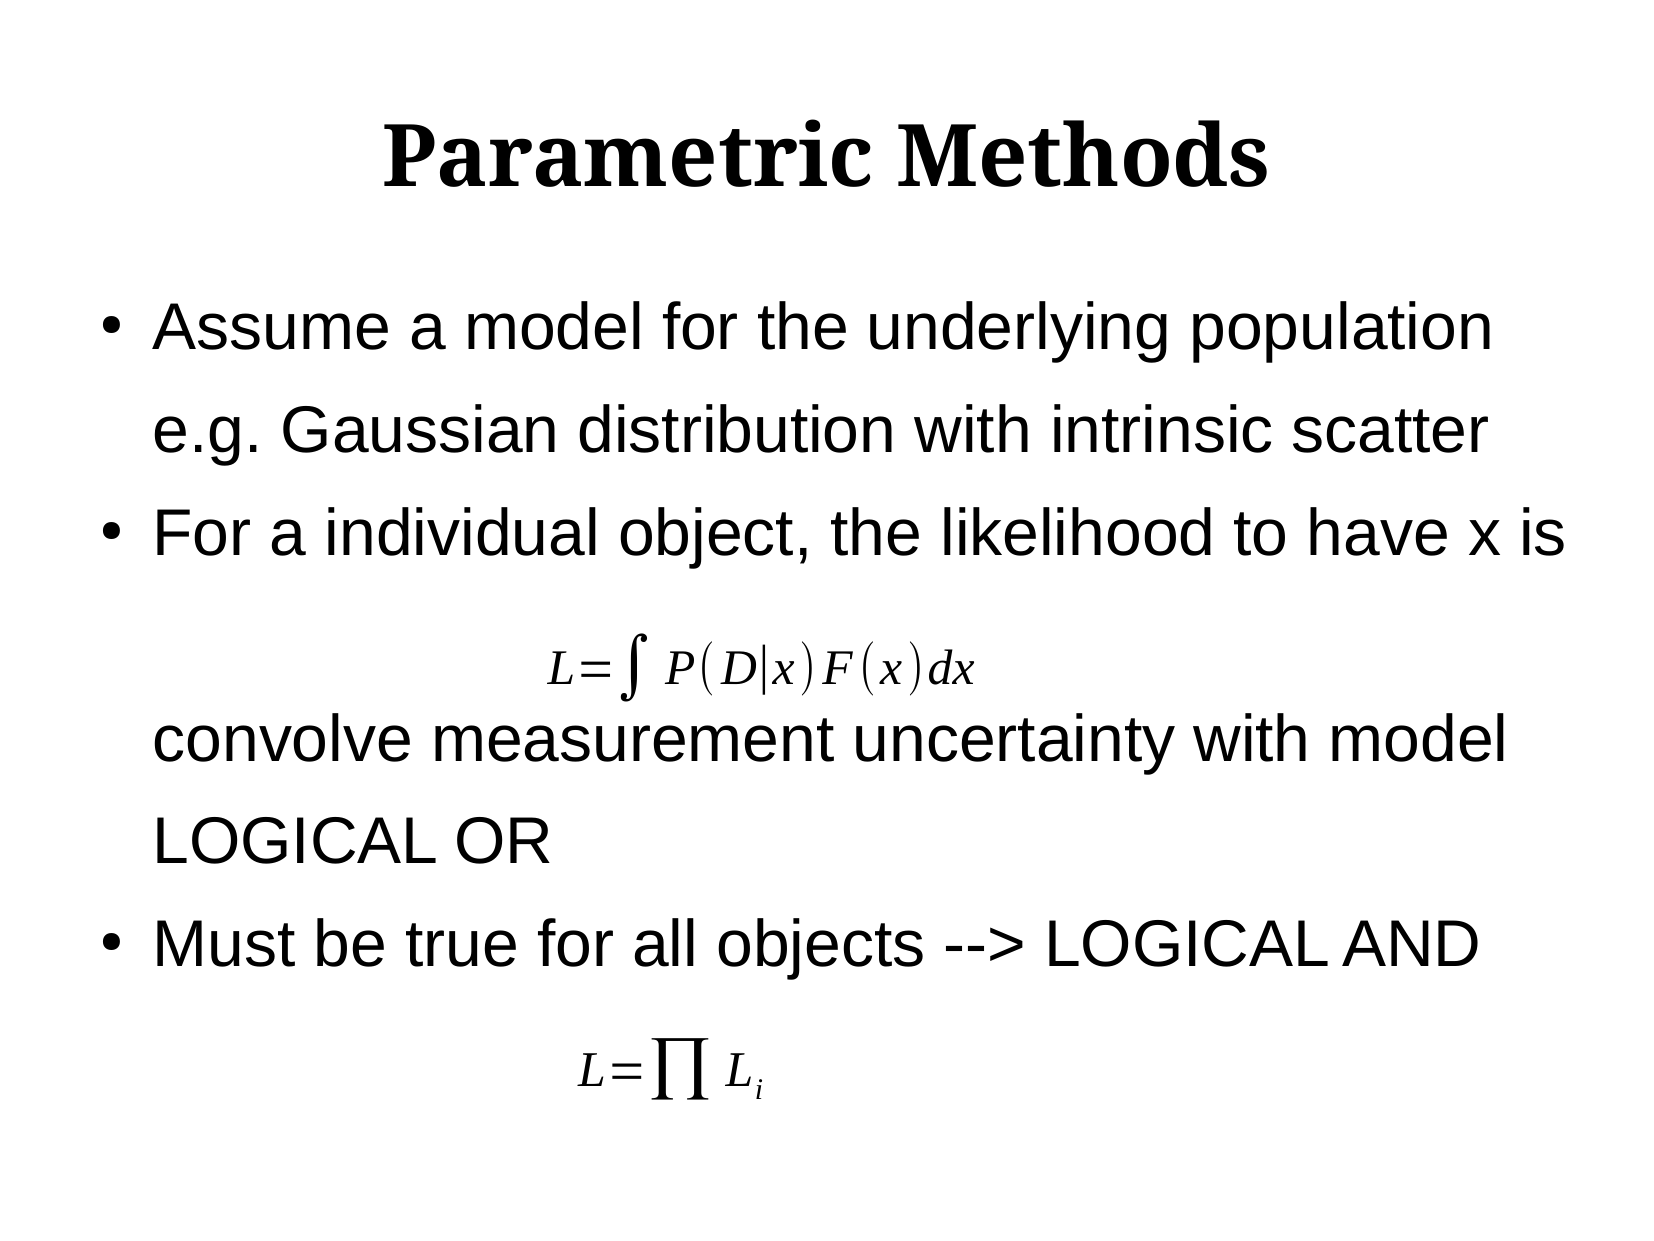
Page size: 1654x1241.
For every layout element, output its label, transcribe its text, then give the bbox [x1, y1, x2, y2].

chart [569, 1034, 769, 1105]
list Assume a model for the underlying population e.g. Gaussian distribution with intrinsic scatter For a individual object, the likelihood to have x is convolve measurement uncertainty with model LOGICAL OR Must be true for all objects --> LOGICAL AND [82, 290, 1571, 1010]
chart [539, 630, 984, 706]
title Parametric Methods [82, 49, 1571, 257]
